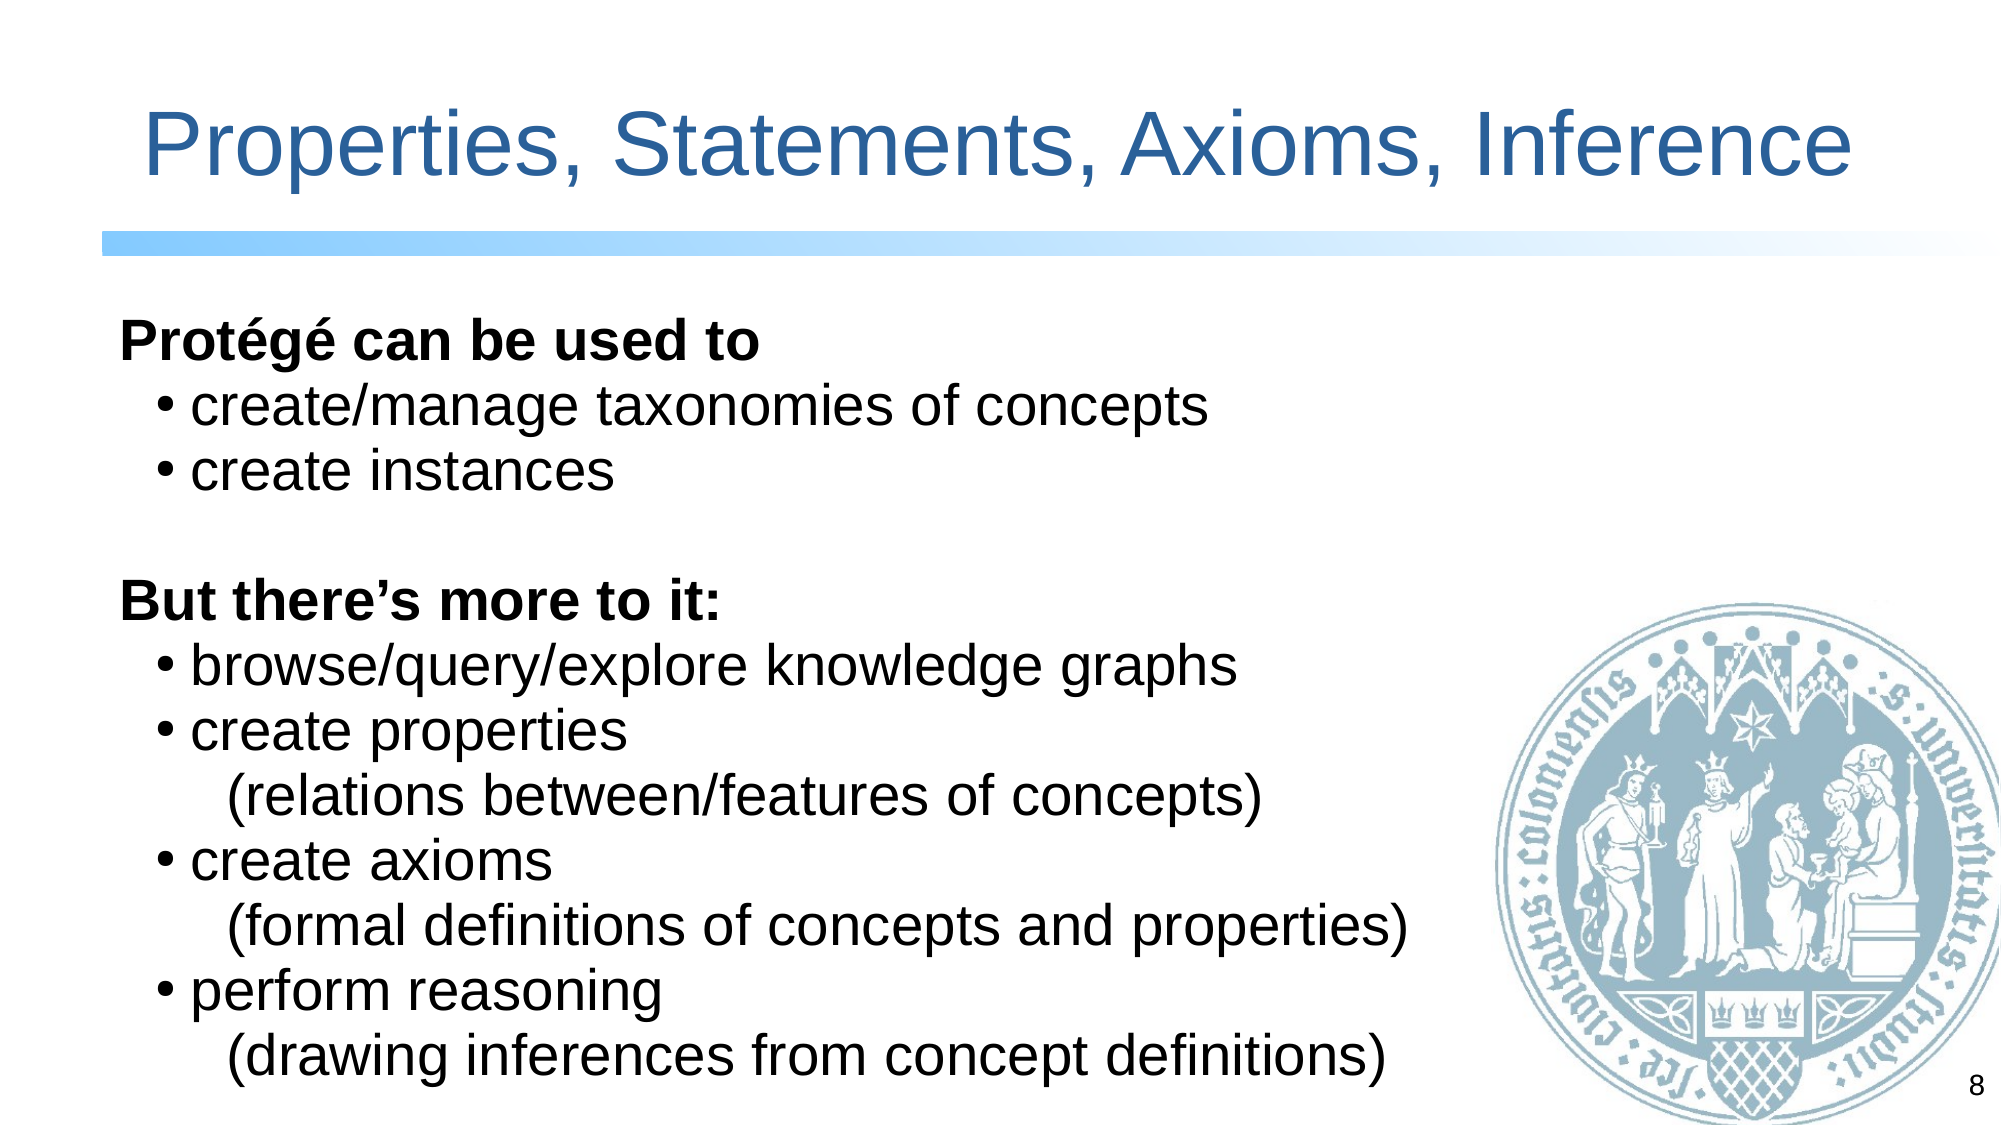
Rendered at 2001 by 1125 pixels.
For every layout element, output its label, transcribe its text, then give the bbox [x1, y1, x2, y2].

text_box Protégé can be used to create/manage taxonomies of concepts create instances But there’s more to it: browse/query/explore knowledge graphs create properties (relations between/features of concepts) create axioms (formal definitions of concepts and properties) perform reasoning (drawing inferences from concept definitions) [105, 299, 1456, 1096]
title Properties, Statements, Axioms, Inference [99, 45, 1900, 233]
